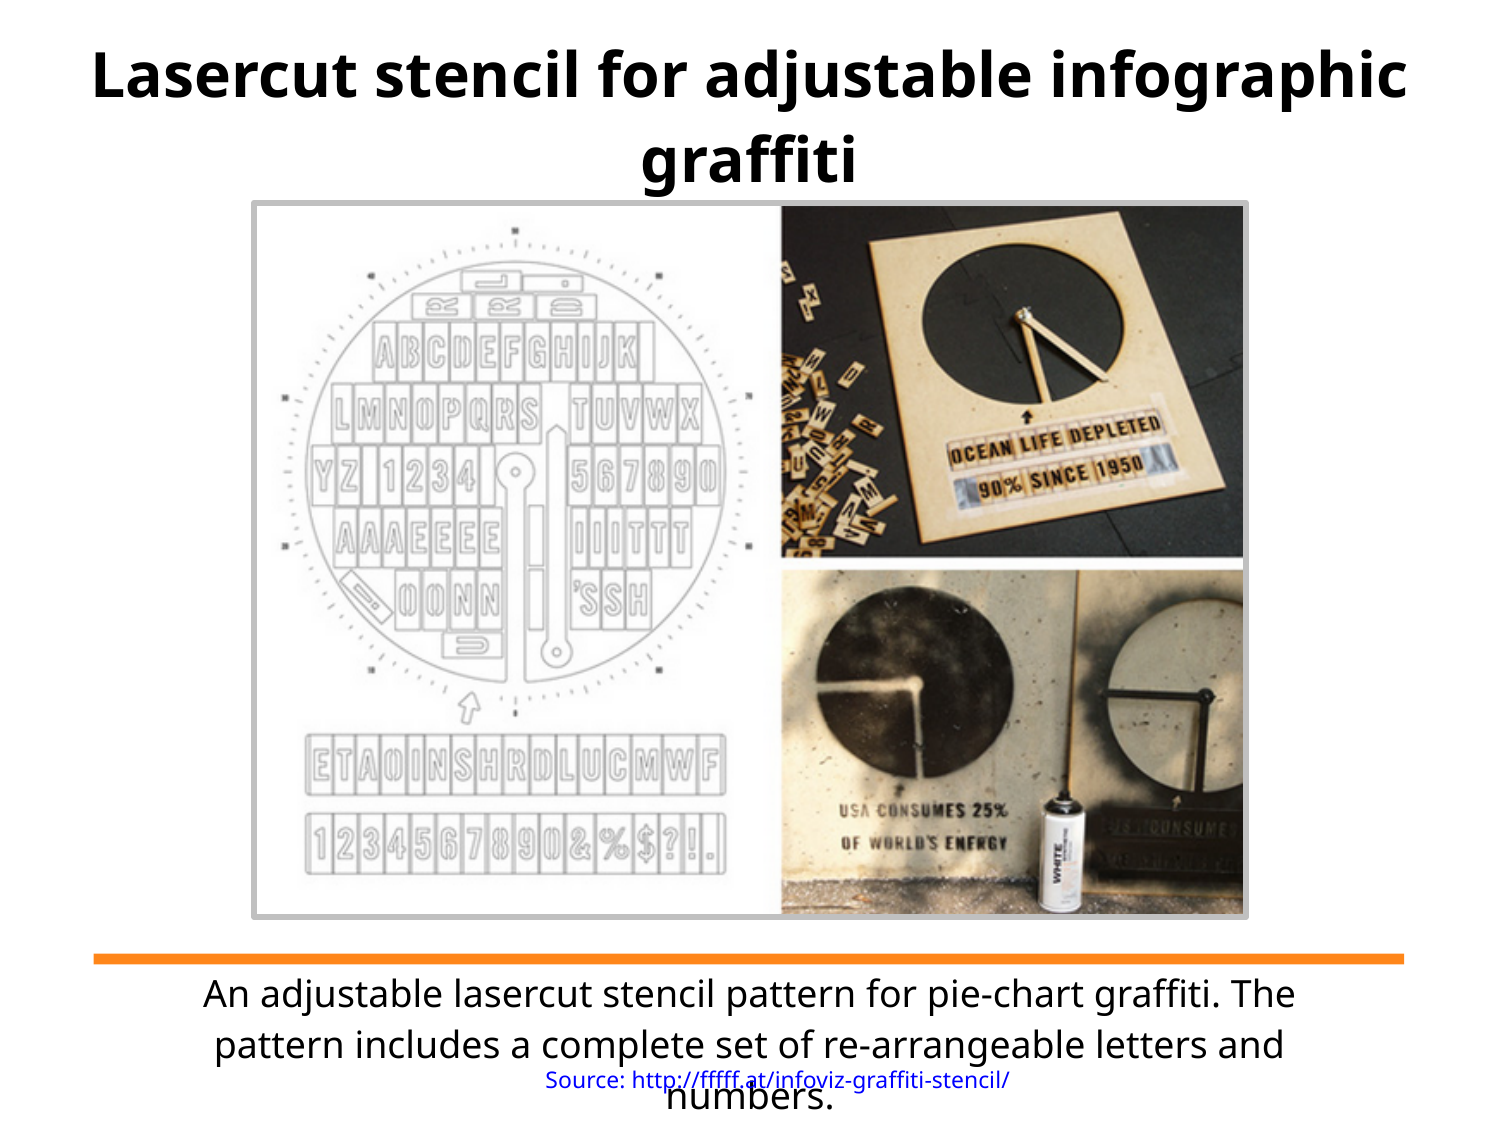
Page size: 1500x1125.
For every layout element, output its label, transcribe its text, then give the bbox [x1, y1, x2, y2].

text_box Source: http://fffff.at/infoviz-graffiti-stencil/ [530, 1056, 970, 1098]
title Lasercut stencil for adjustable infographic graffiti [75, 44, 1426, 188]
text_box An adjustable lasercut stencil pattern for pie-chart graffiti. The pattern includes a complete set of re-arrangeable letters and numbers. [147, 960, 1353, 1064]
picture [0, 0, 1500, 1125]
